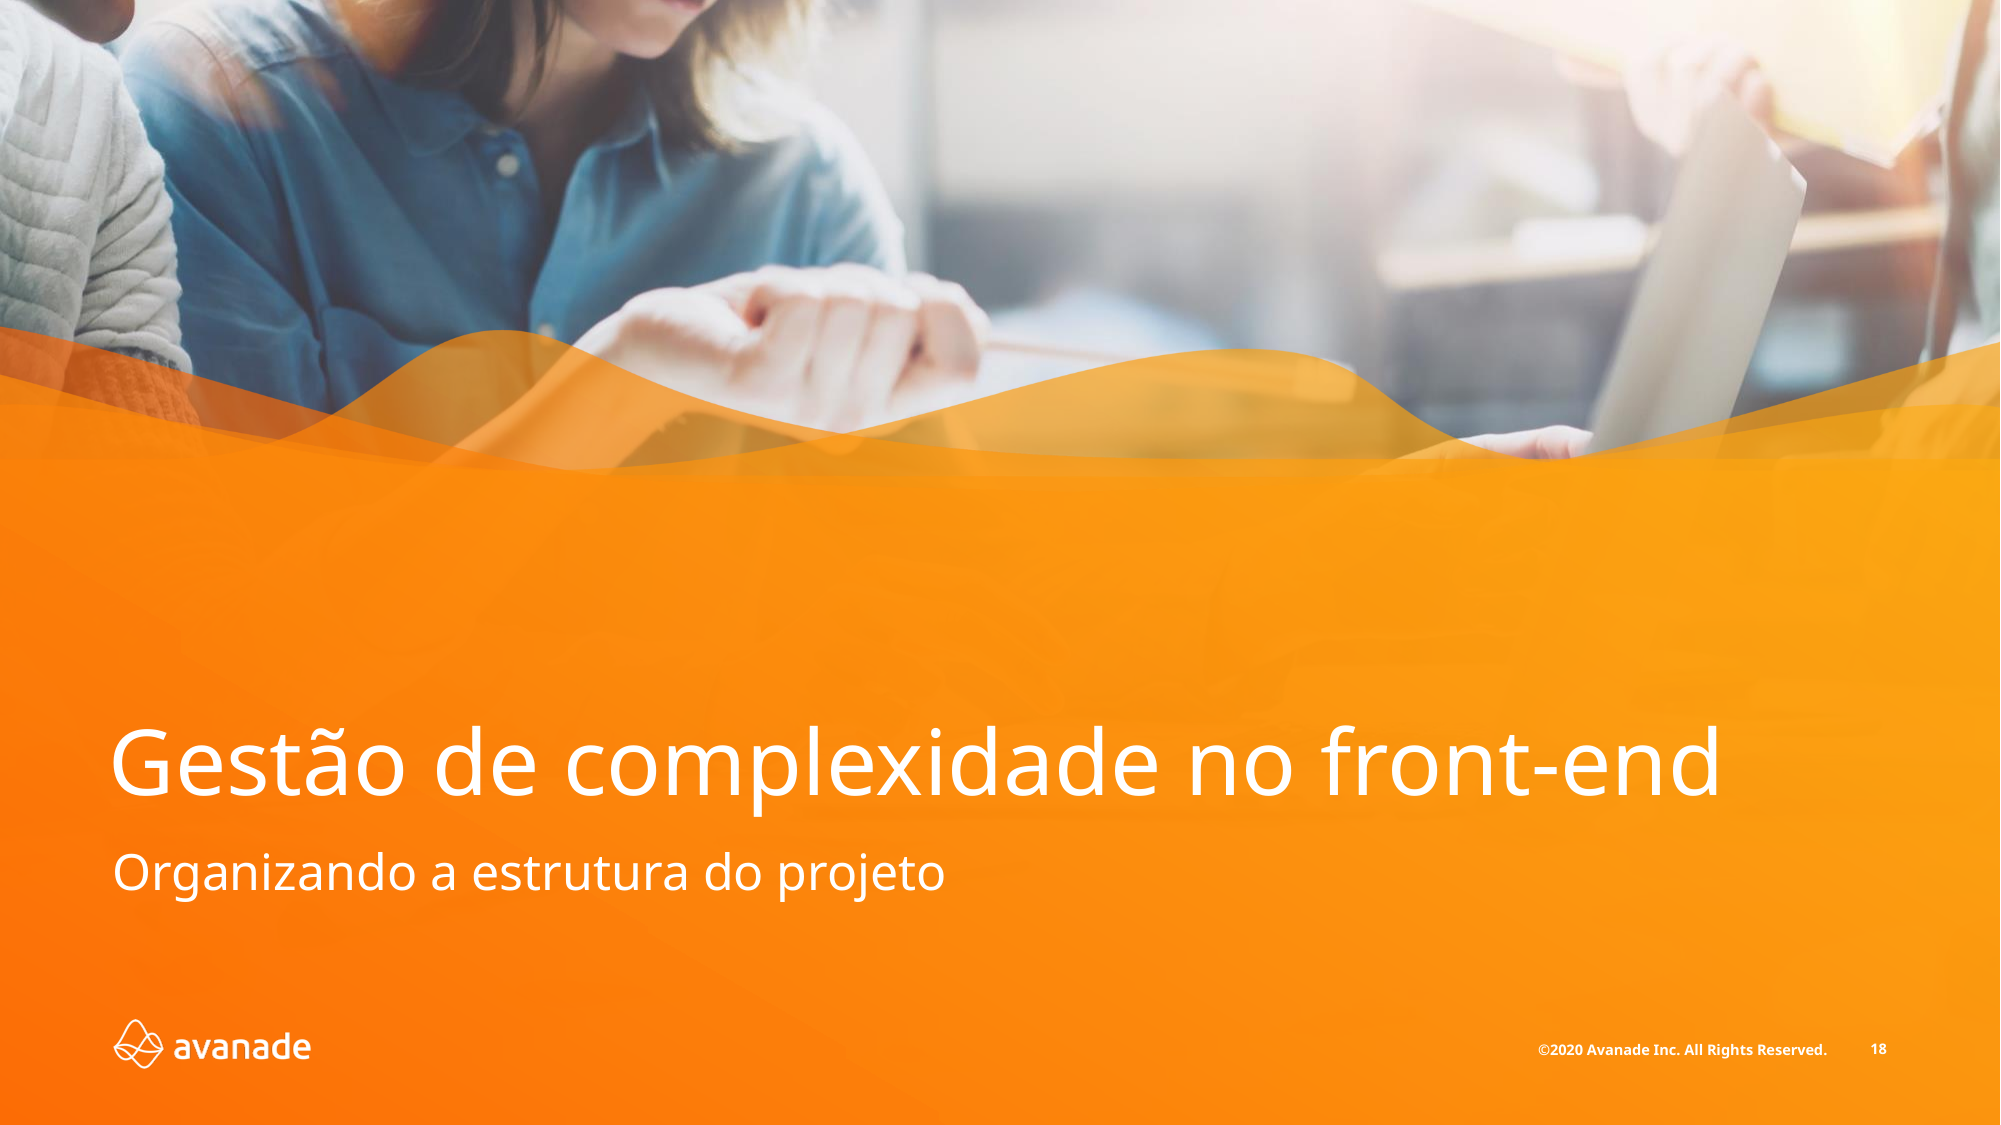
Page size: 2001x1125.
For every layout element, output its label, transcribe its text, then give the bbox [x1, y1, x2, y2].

text_box Organizando a estrutura do projeto [97, 839, 1784, 909]
list Gestão de complexidade no front-end [93, 686, 1874, 823]
picture [0, 0, 2000, 1125]
